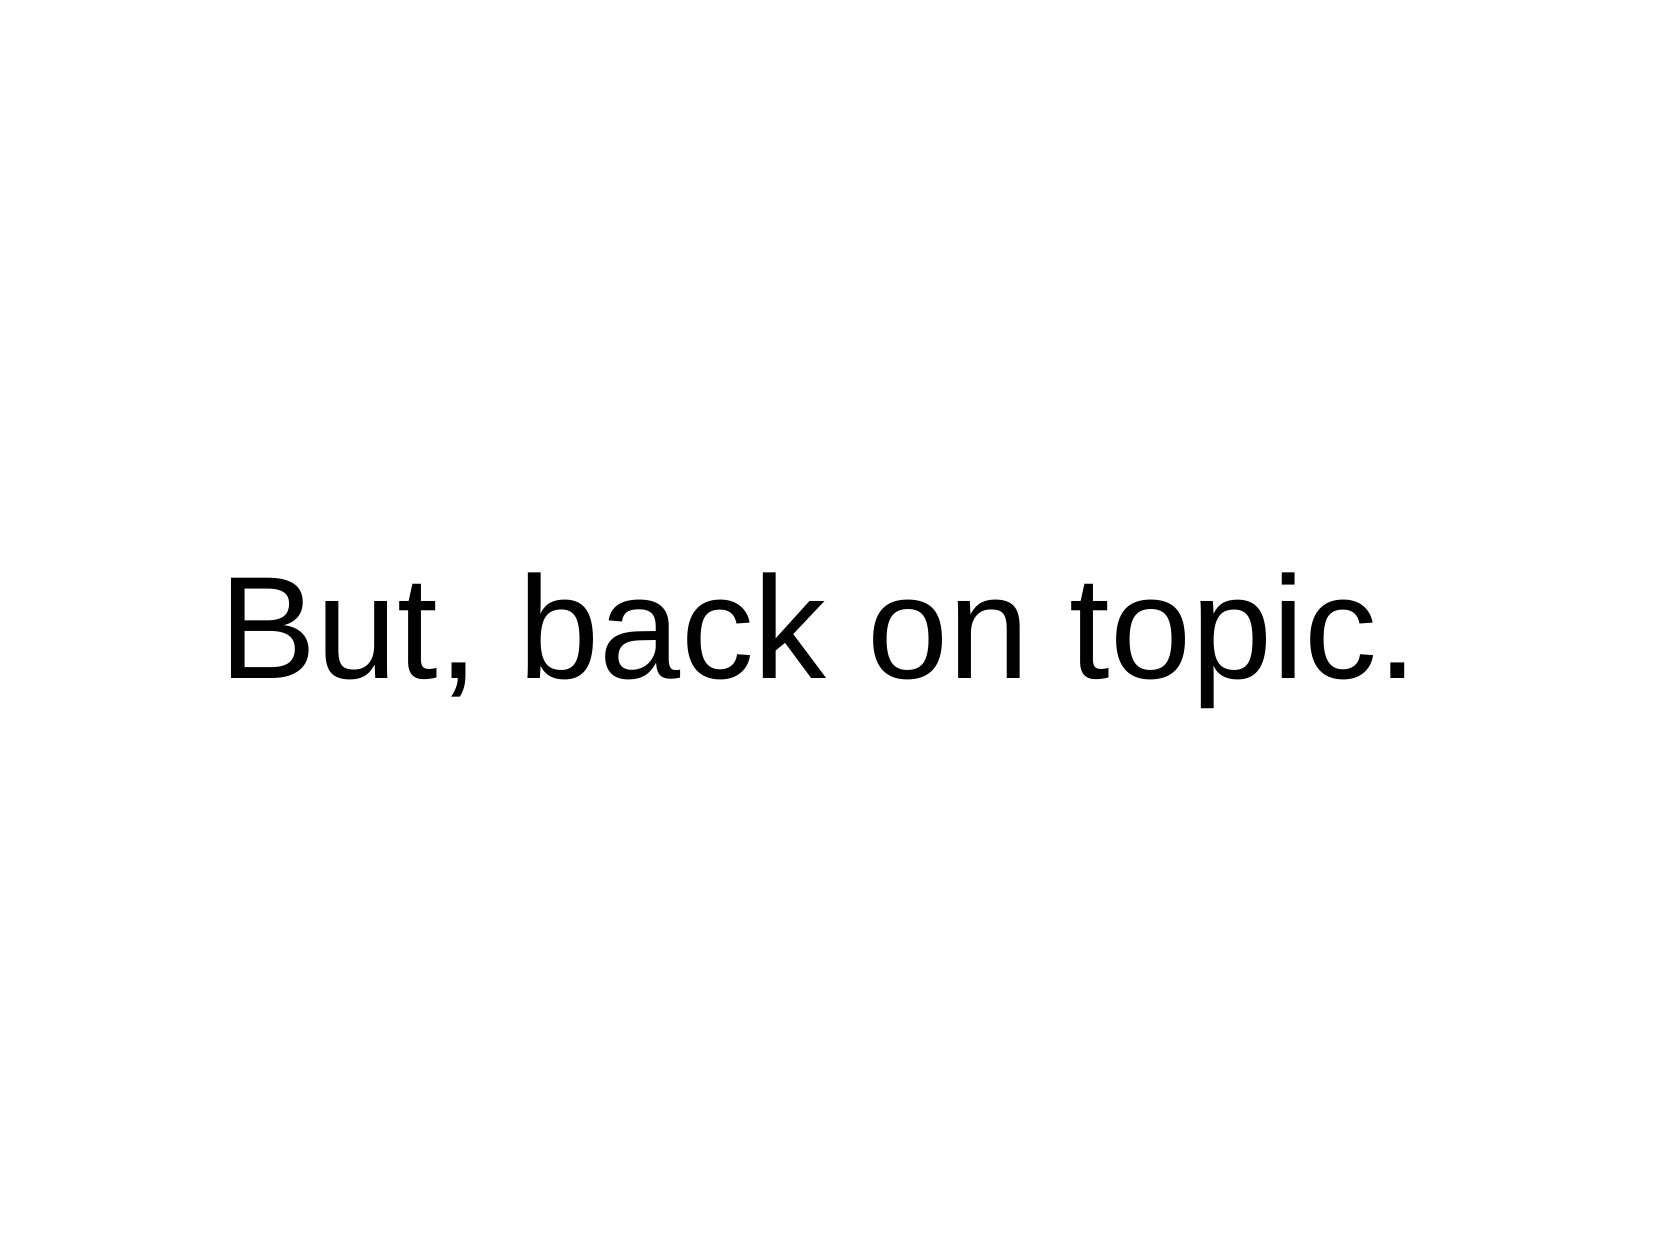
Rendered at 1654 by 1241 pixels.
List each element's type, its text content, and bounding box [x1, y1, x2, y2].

title But, back on topic. [75, 525, 1564, 733]
